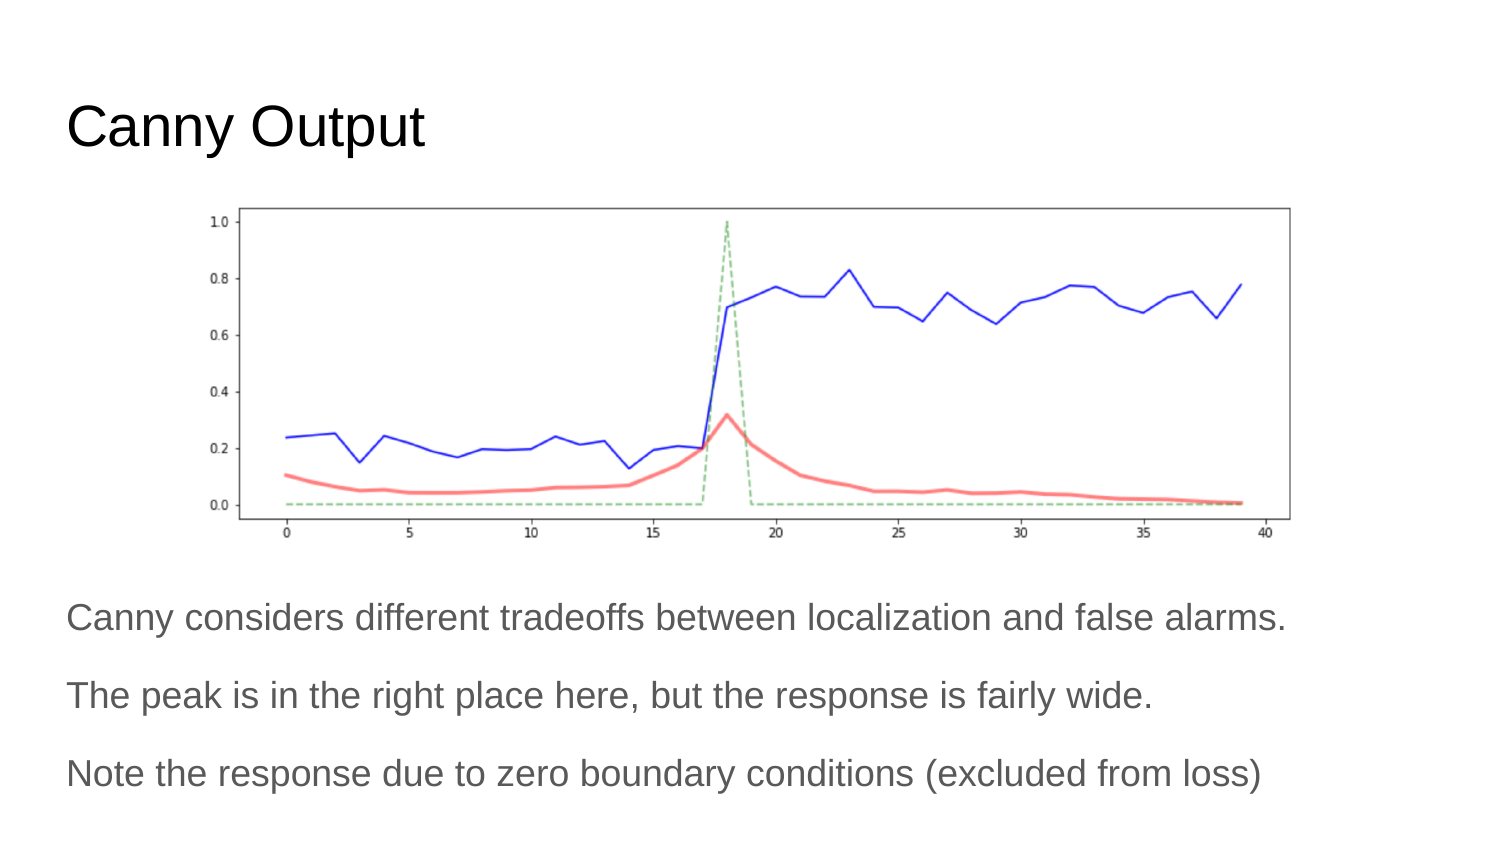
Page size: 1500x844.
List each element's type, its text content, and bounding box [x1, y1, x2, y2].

list Canny considers different tradeoffs between localization and false alarms. The peak is in the right place here, but the response is fairly wide. Note the response due to zero boundary conditions (excluded from loss) [51, 590, 1449, 797]
title Canny Output [51, 72, 1449, 167]
picture [184, 188, 1316, 558]
